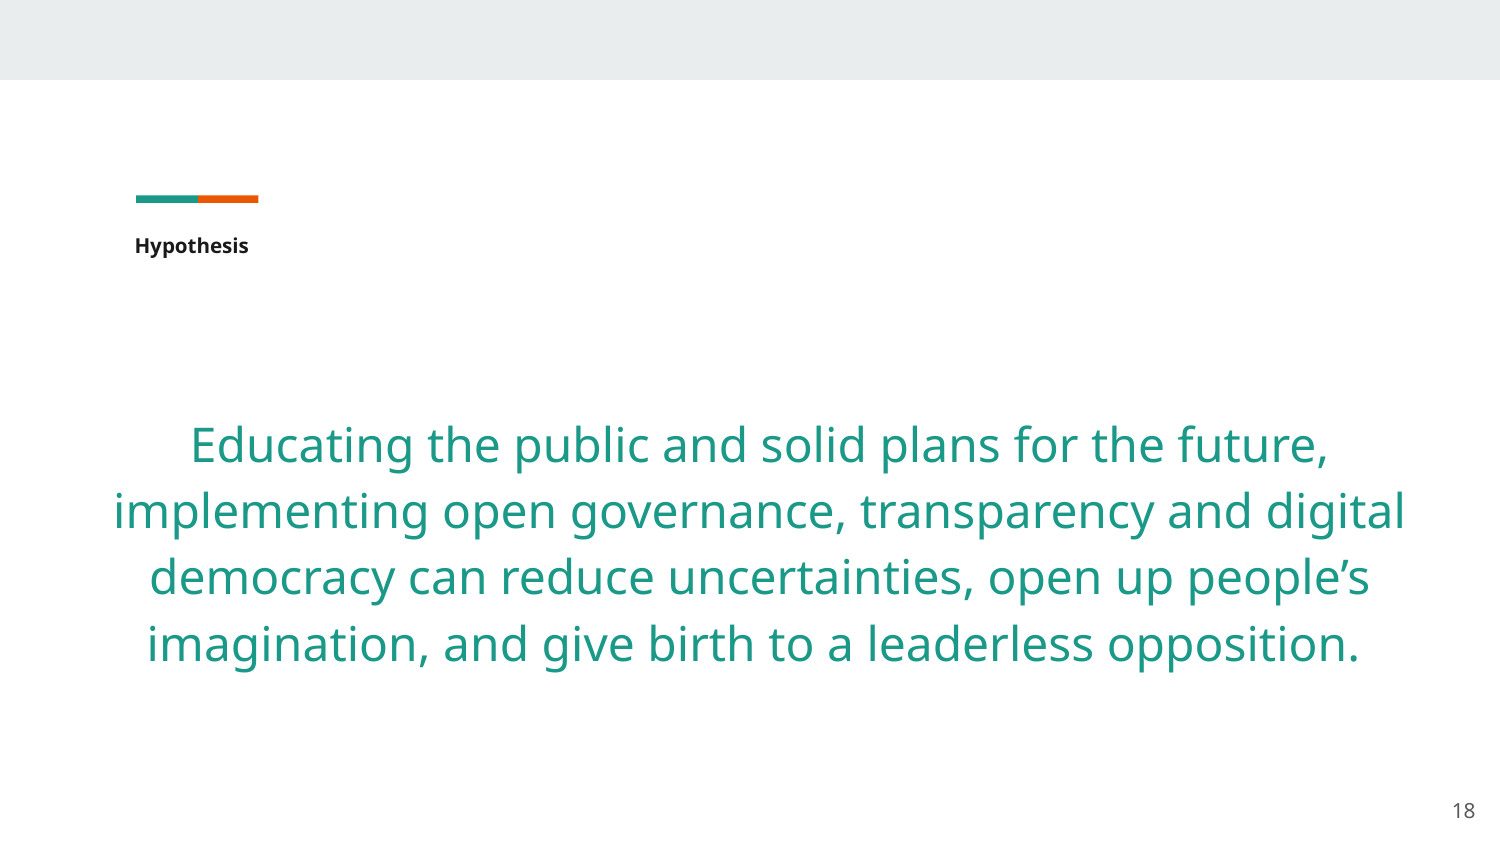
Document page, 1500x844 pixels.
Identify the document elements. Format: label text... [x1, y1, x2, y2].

slide_number <number> [1400, 779, 1491, 844]
list Educating the public and solid plans for the future, implementing open governance, transparency and digital democracy can reduce uncertainties, open up people’s imagination, and give birth to a leaderless opposition. [61, 391, 1460, 844]
title Hypothesis [119, 216, 1381, 305]
